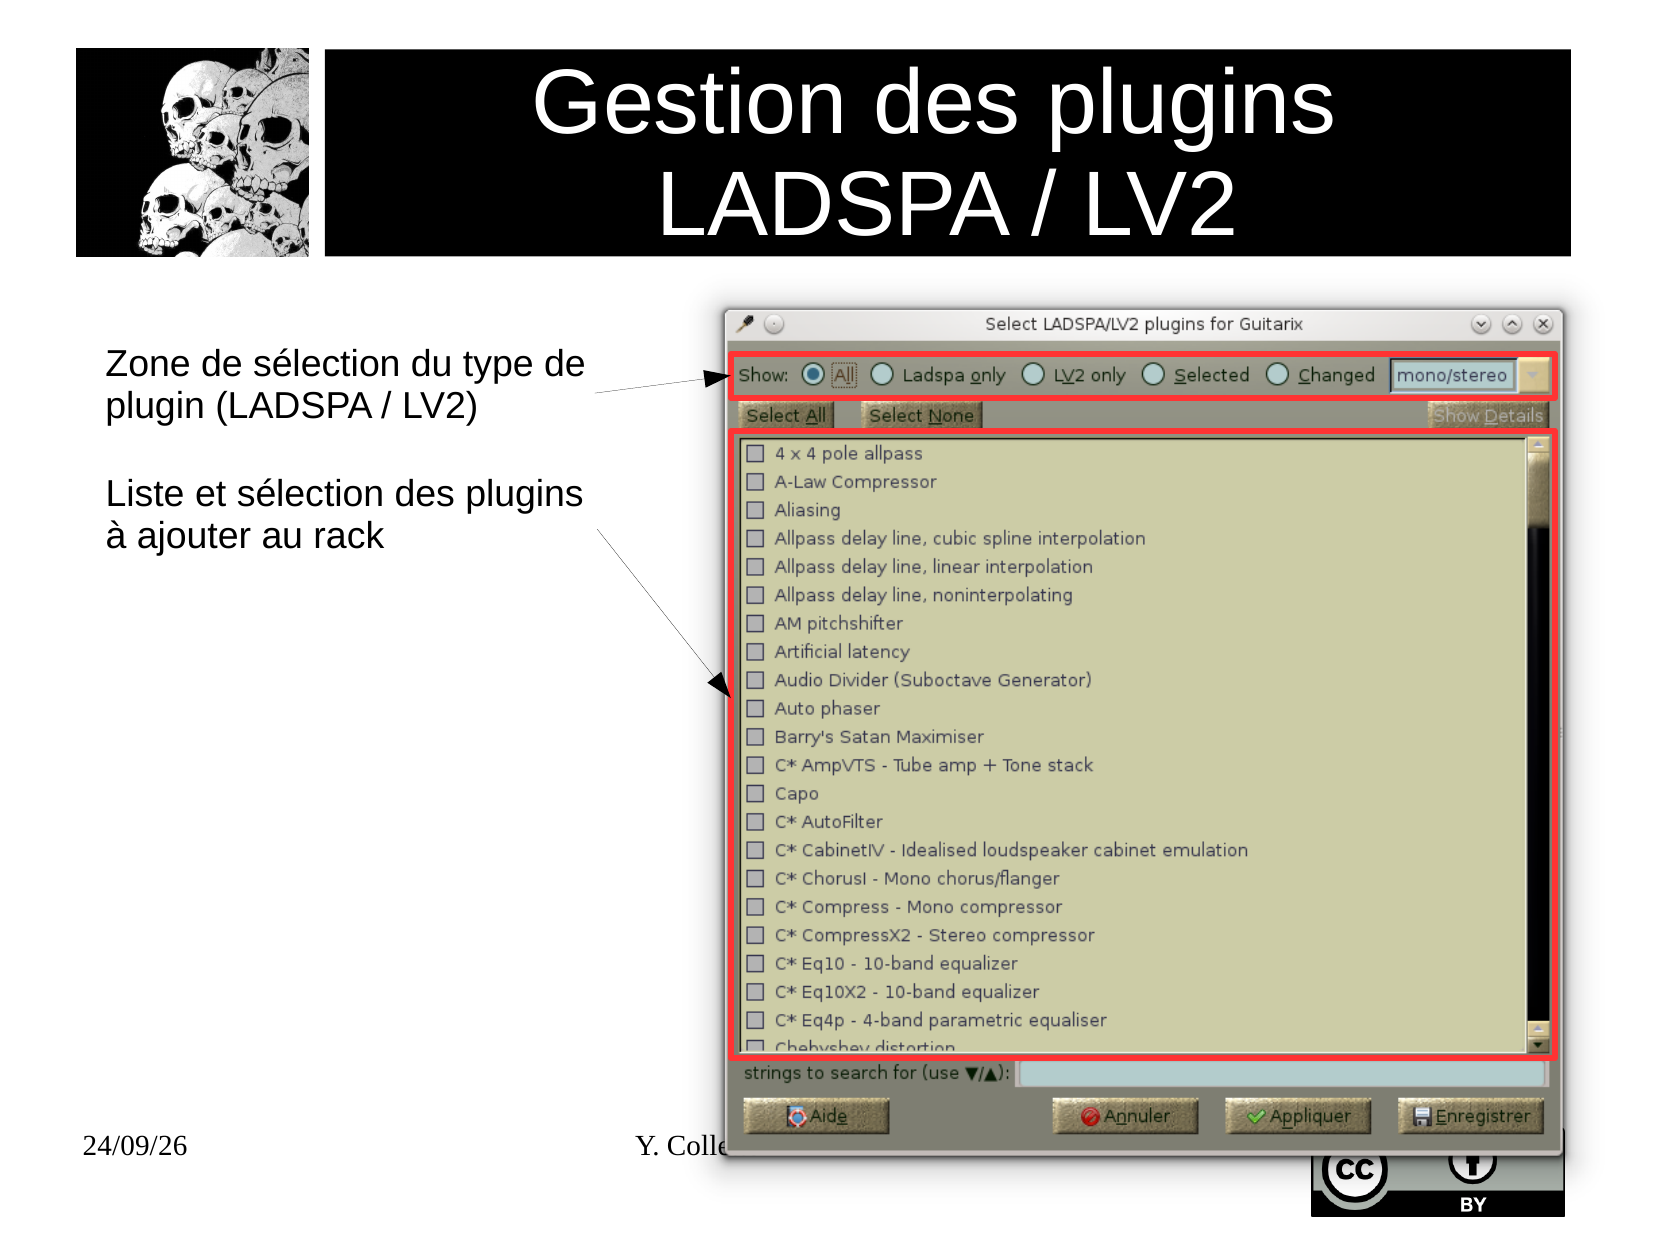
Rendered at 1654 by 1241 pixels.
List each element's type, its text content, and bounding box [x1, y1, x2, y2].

picture [76, 48, 309, 257]
picture [671, 256, 1617, 1217]
picture [734, 357, 1552, 395]
title Gestion des plugins LADSPA / LV2 [324, 49, 1571, 257]
text_box Zone de sélection du type de plugin (LADSPA / LV2) [90, 335, 618, 434]
text_box Liste et sélection des plugins à ajouter au rack [90, 465, 618, 564]
picture [734, 434, 1552, 1055]
